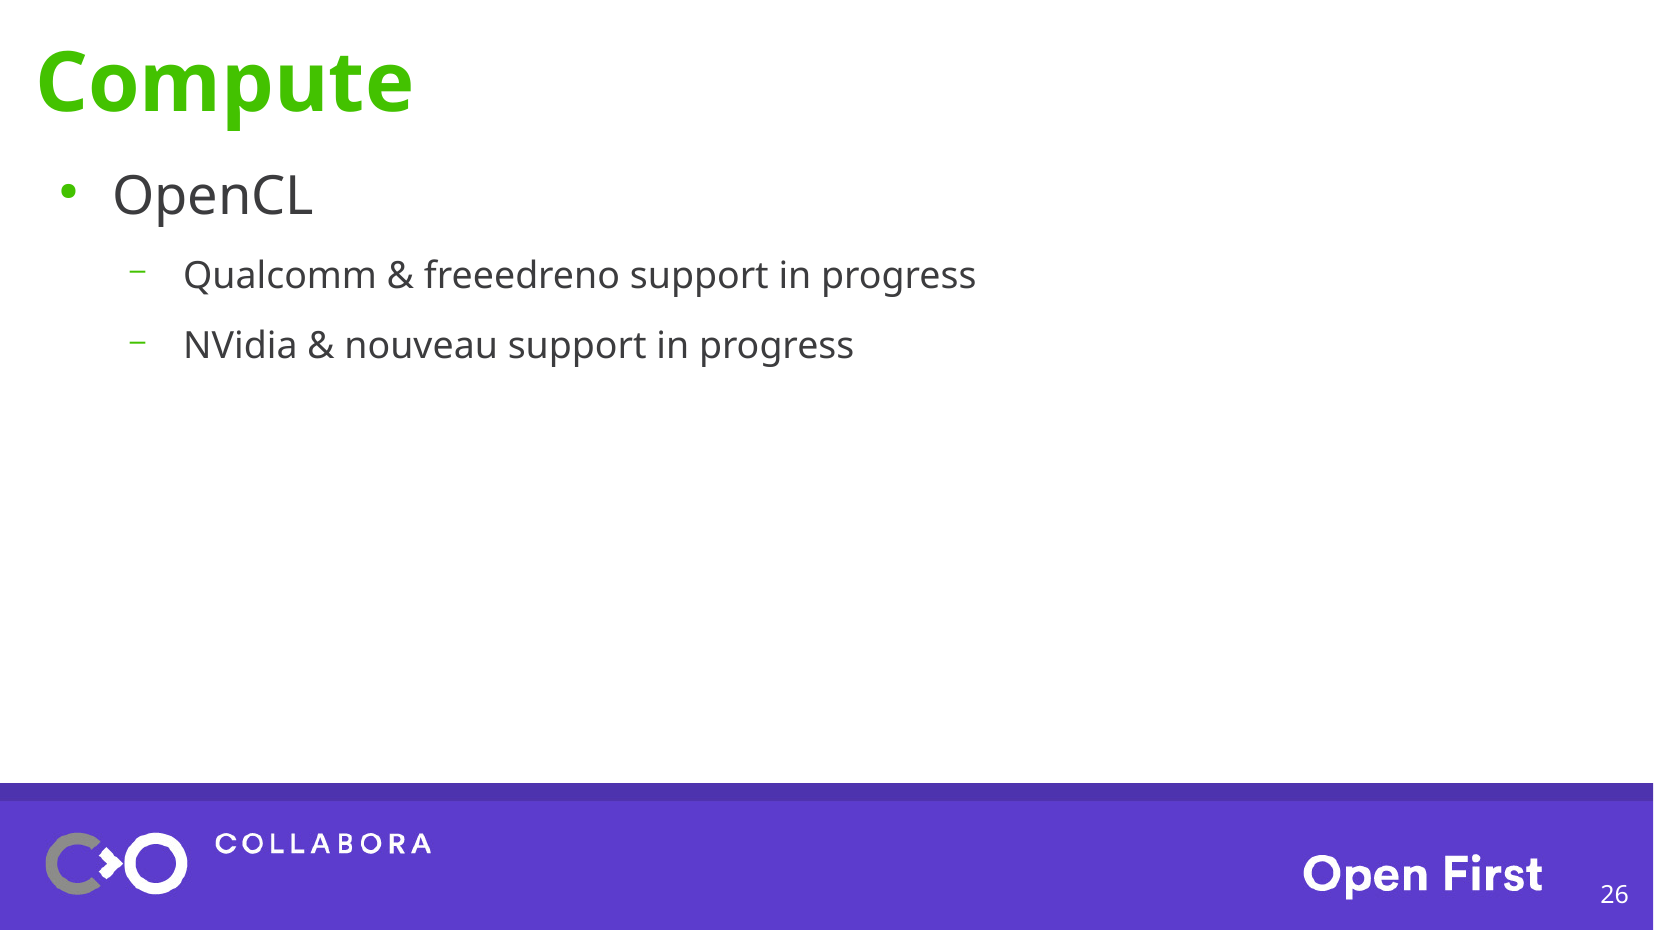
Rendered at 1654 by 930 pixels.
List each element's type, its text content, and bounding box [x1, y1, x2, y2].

list OpenCL Qualcomm & freeedreno support in progress NVidia & nouveau support in progress [41, 160, 1613, 804]
title Compute [35, 28, 1608, 192]
picture [0, 0, 1654, 930]
